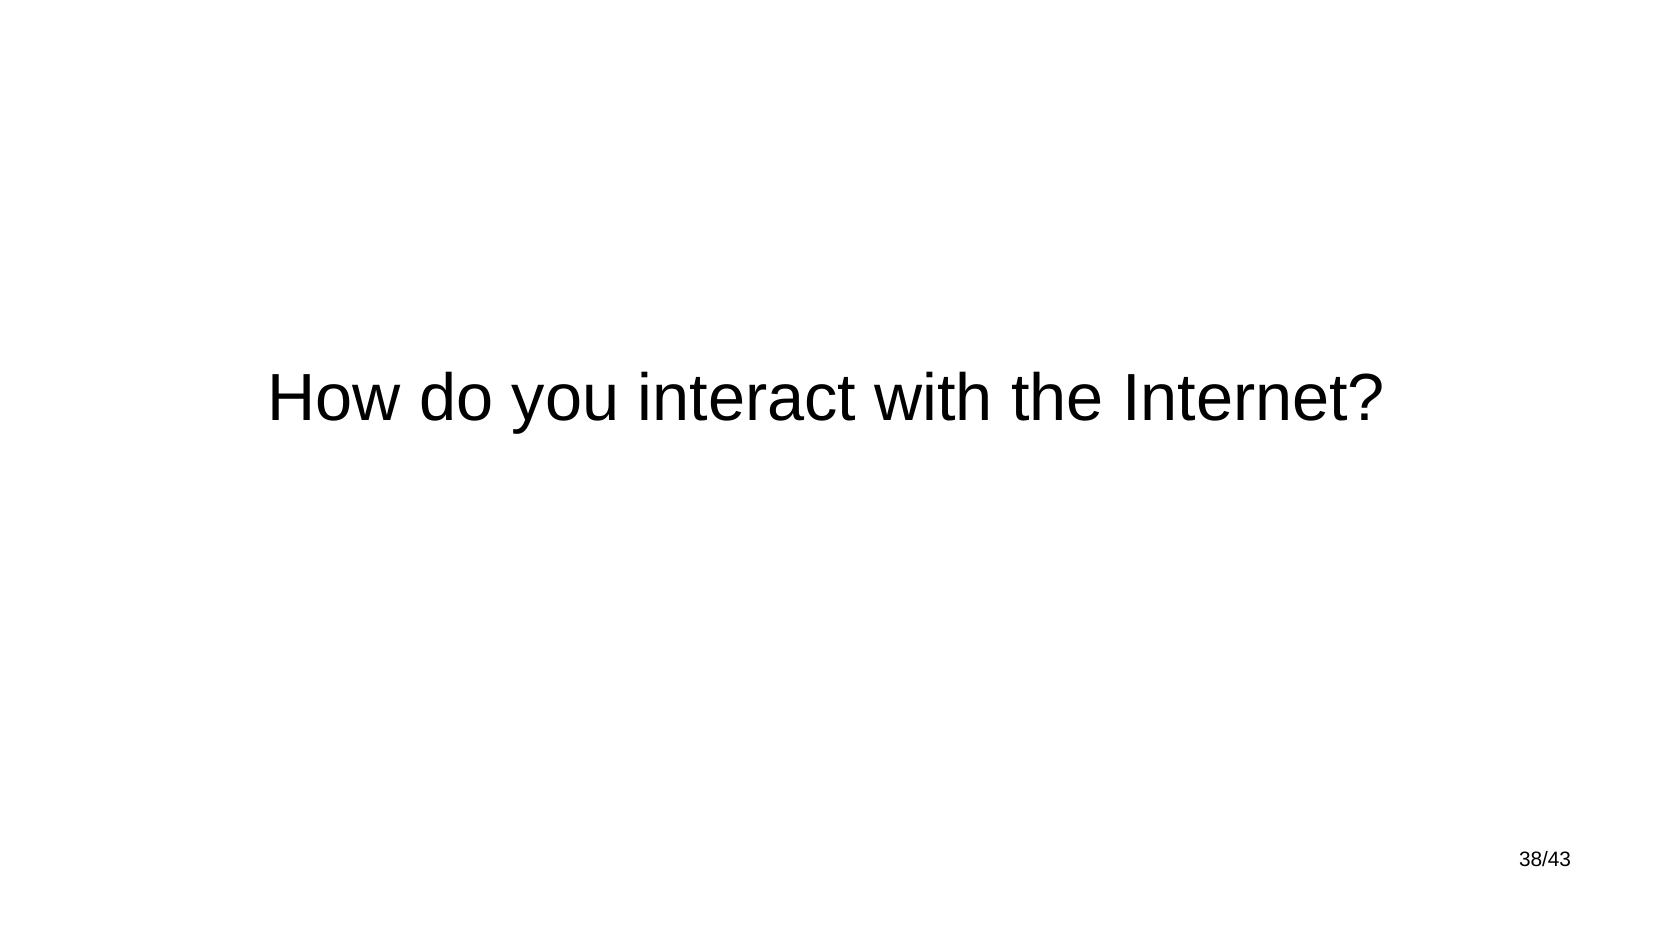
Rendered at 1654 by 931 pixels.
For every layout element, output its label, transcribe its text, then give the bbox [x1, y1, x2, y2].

subtitle How do you interact with the Internet? [82, 37, 1571, 757]
